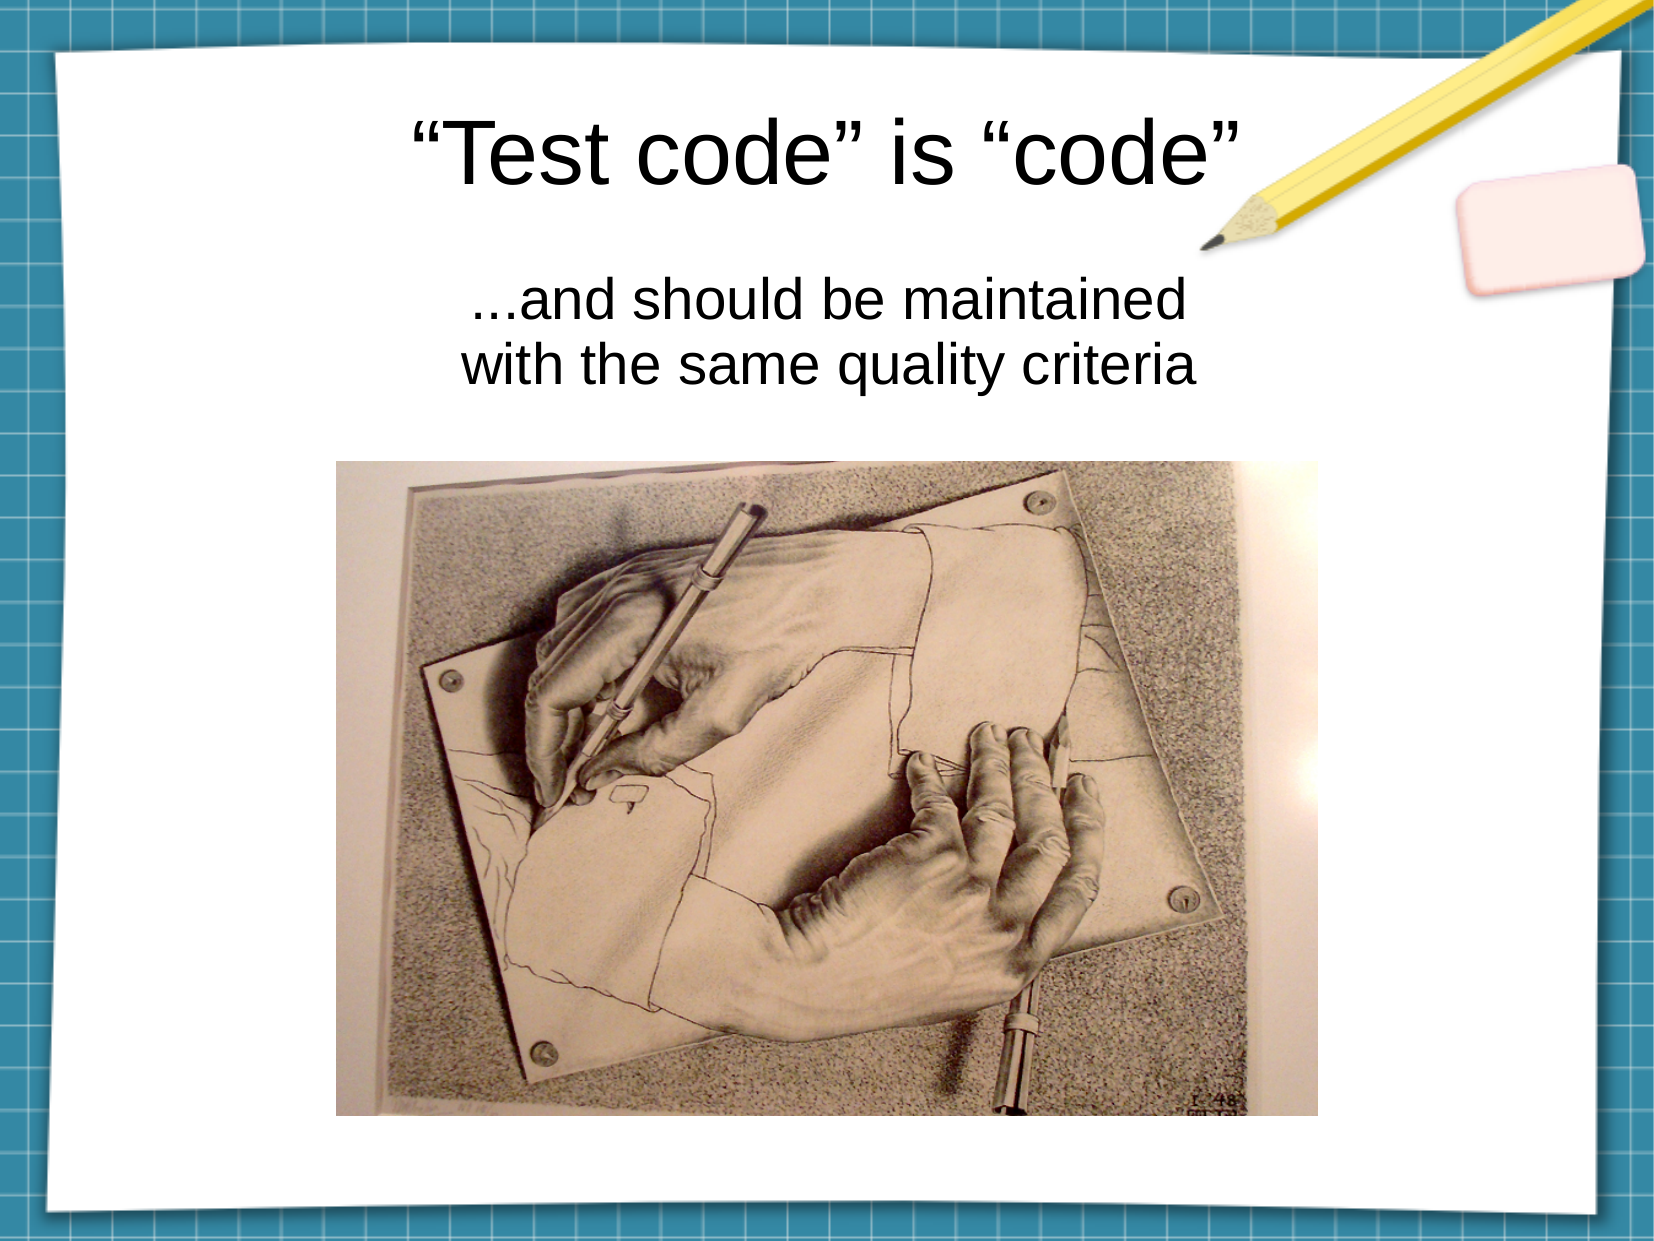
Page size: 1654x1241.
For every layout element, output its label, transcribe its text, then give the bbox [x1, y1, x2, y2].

list ...and should be maintained with the same quality criteria [82, 266, 1571, 1093]
picture [0, 0, 1654, 1241]
title “Test code” is “code” [82, 49, 1571, 257]
